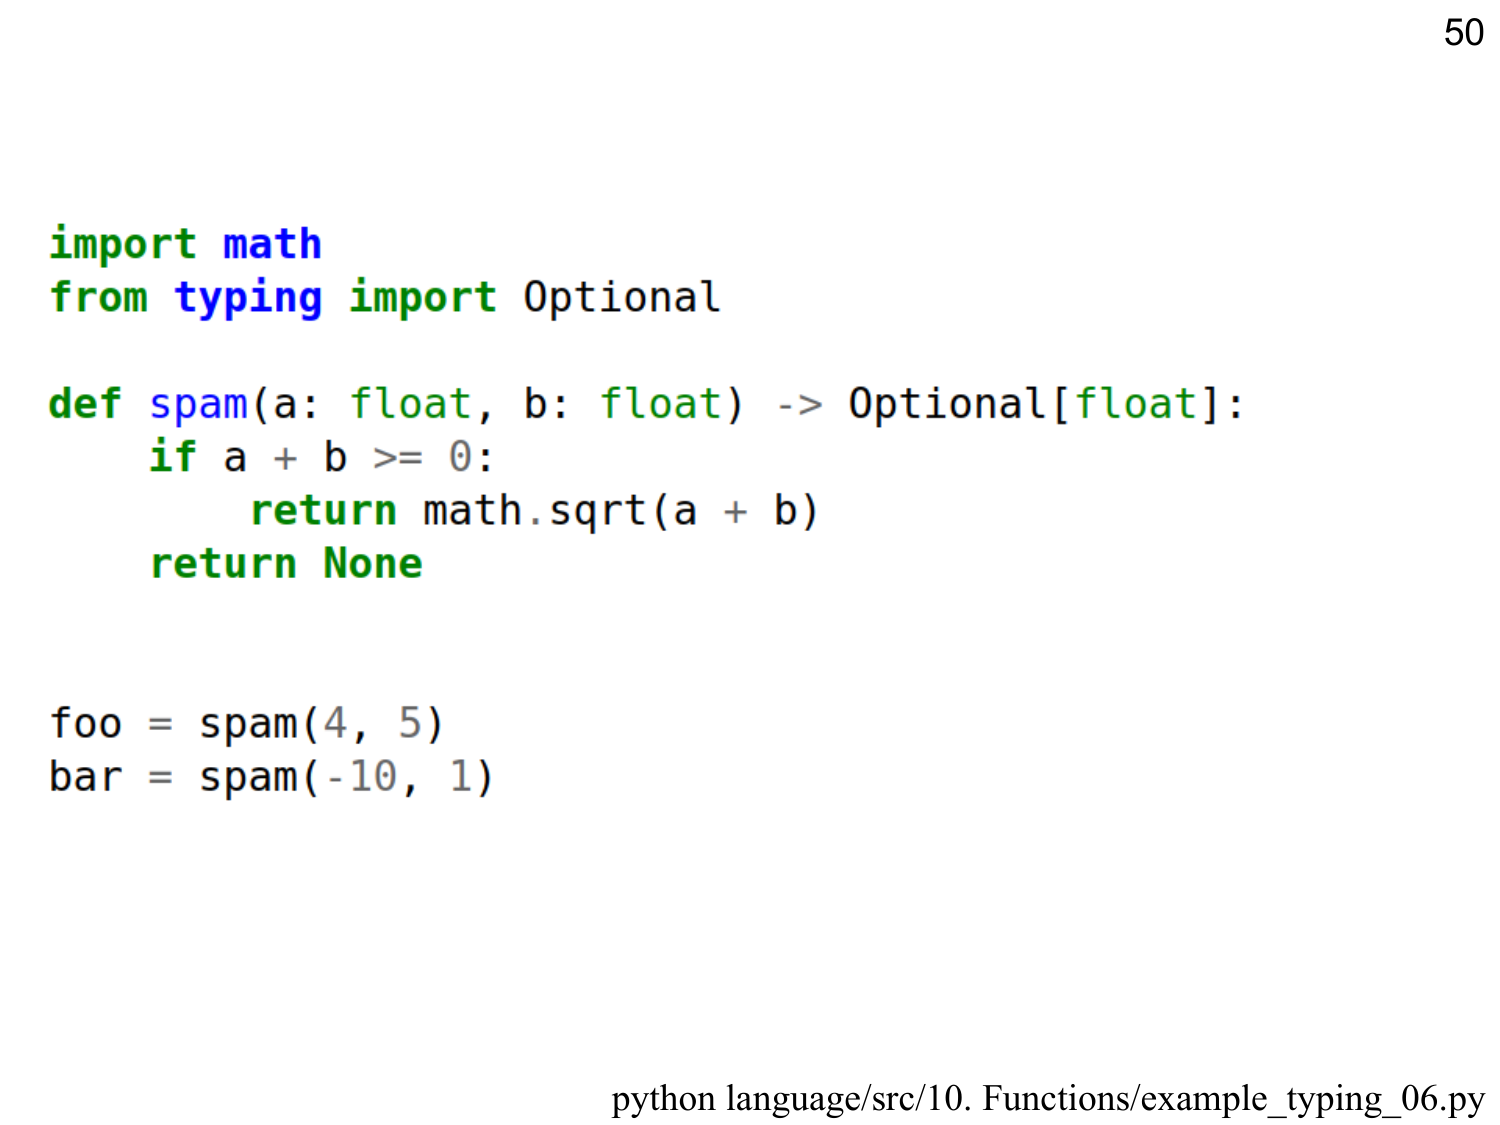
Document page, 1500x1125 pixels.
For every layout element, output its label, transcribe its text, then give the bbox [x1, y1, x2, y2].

text_box python language/src/10. Functions/example_typing_06.py [611, 1065, 1500, 1125]
picture [36, 213, 1252, 813]
